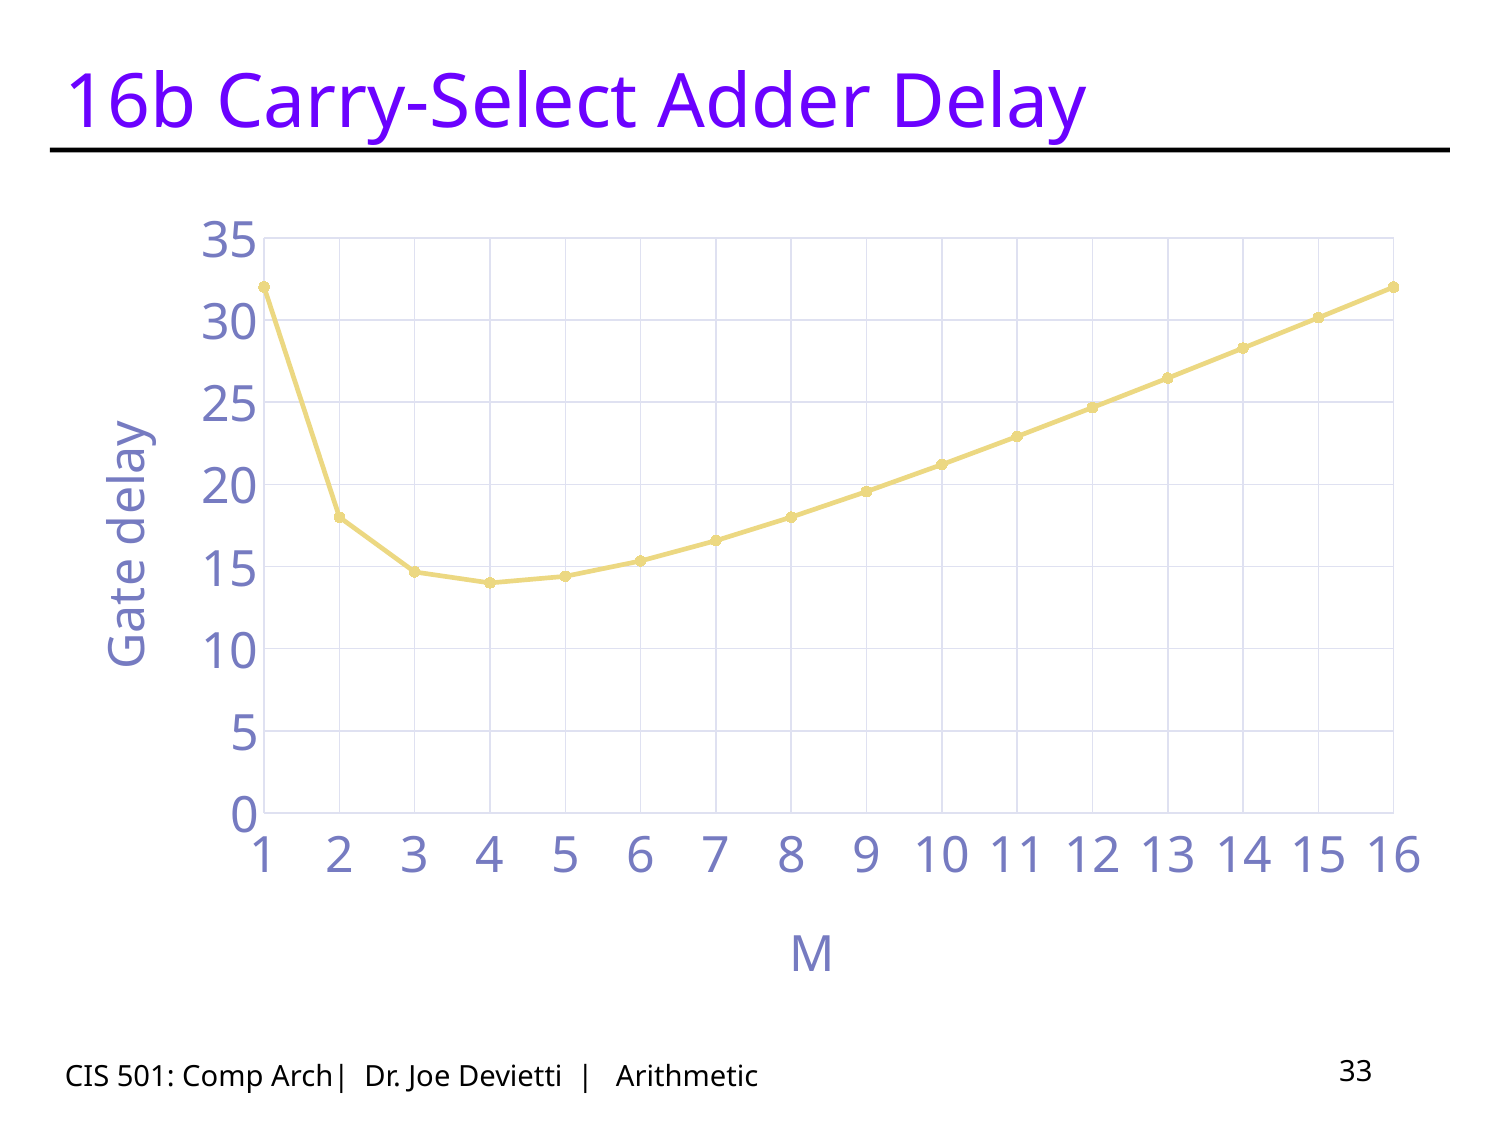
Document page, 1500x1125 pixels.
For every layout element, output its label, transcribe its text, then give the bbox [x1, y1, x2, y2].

text_box CIS 501: Comp Arch| Dr. Joe Devietti | Arithmetic [49, 1049, 988, 1100]
text_box <number> [1074, 1049, 1388, 1100]
text_box 16b Carry-Select Adder Delay [49, 37, 1363, 150]
chart [50, 187, 1450, 1025]
